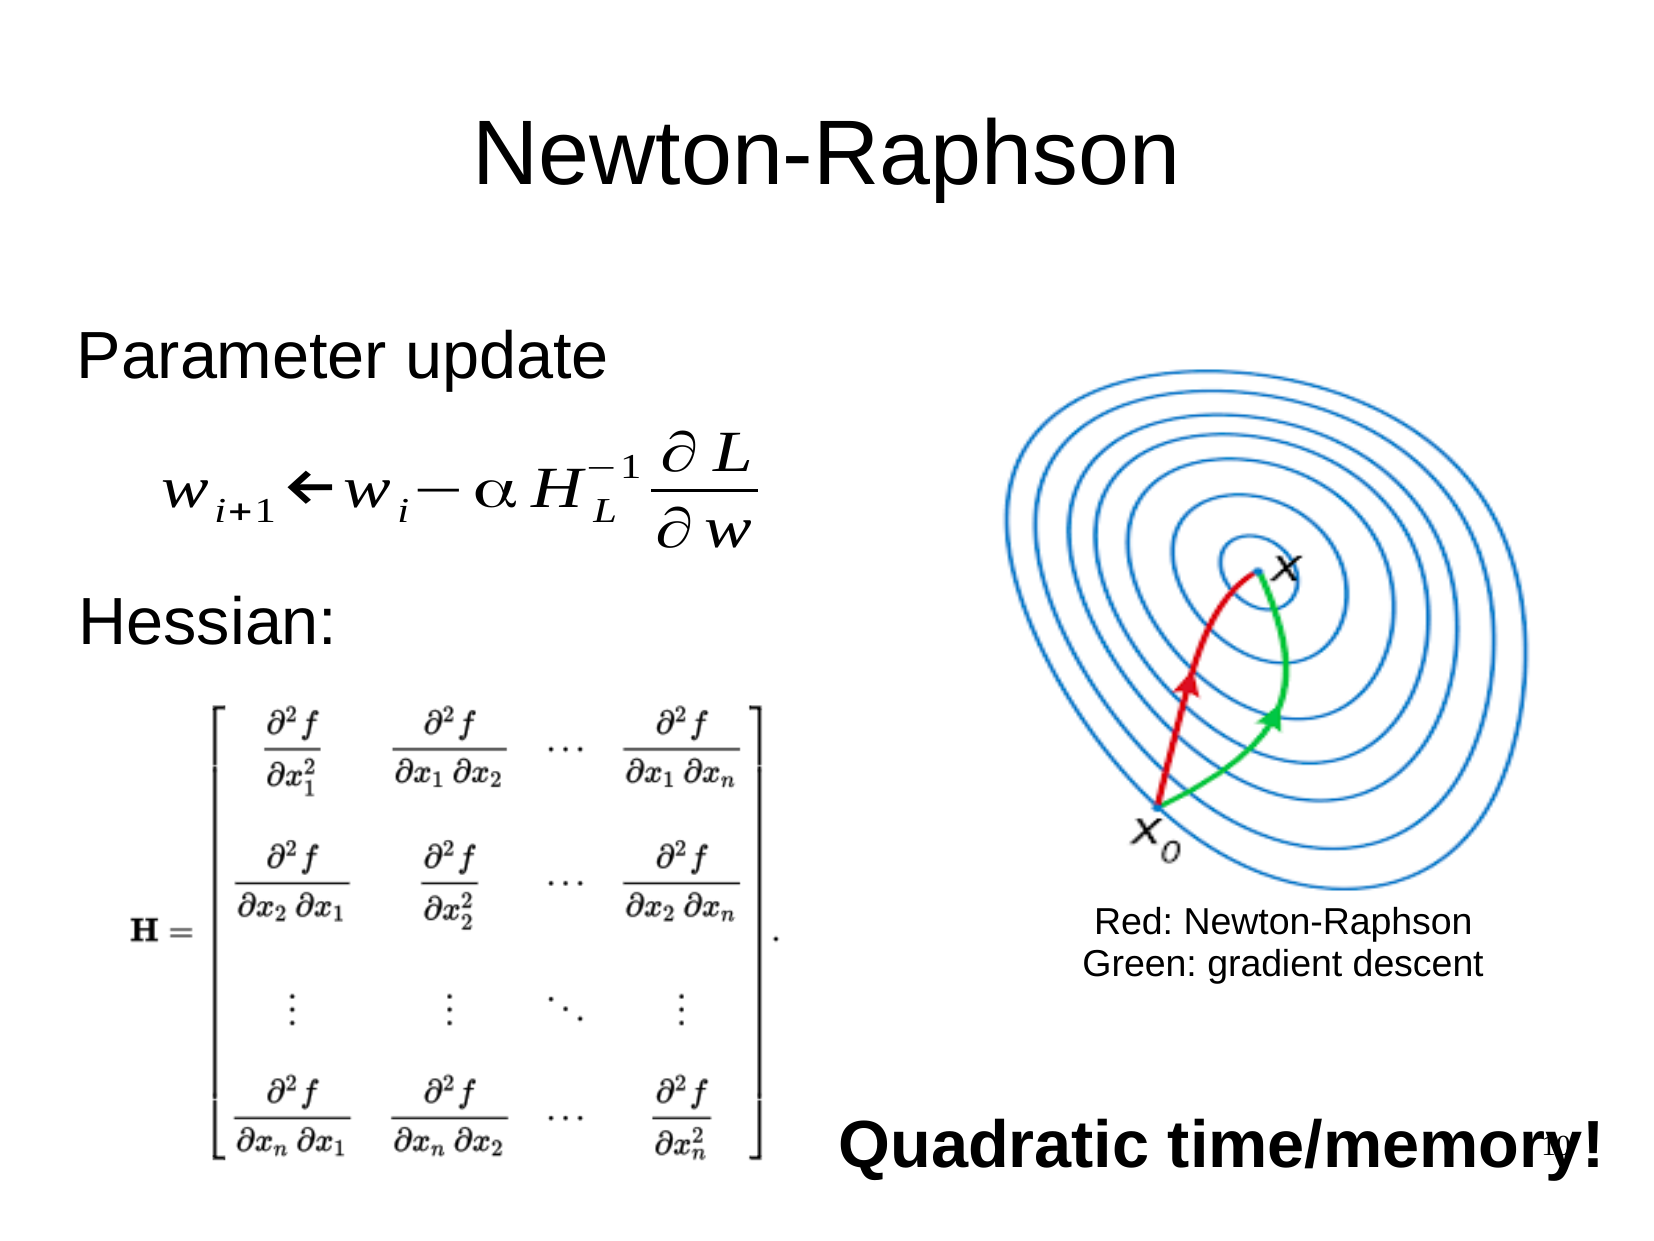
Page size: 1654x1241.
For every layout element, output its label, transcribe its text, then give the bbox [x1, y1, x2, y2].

picture [993, 359, 1546, 901]
text_box Red: Newton-Raphson Green: gradient descent [1035, 900, 1532, 985]
text_box [698, 321, 915, 486]
text_box Quadratic time/memory! [837, 1059, 1607, 1231]
text_box Parameter update [45, 304, 641, 407]
text_box Hessian: [0, 570, 506, 673]
chart [143, 420, 781, 560]
title Newton-Raphson [82, 49, 1571, 257]
picture [130, 701, 781, 1165]
